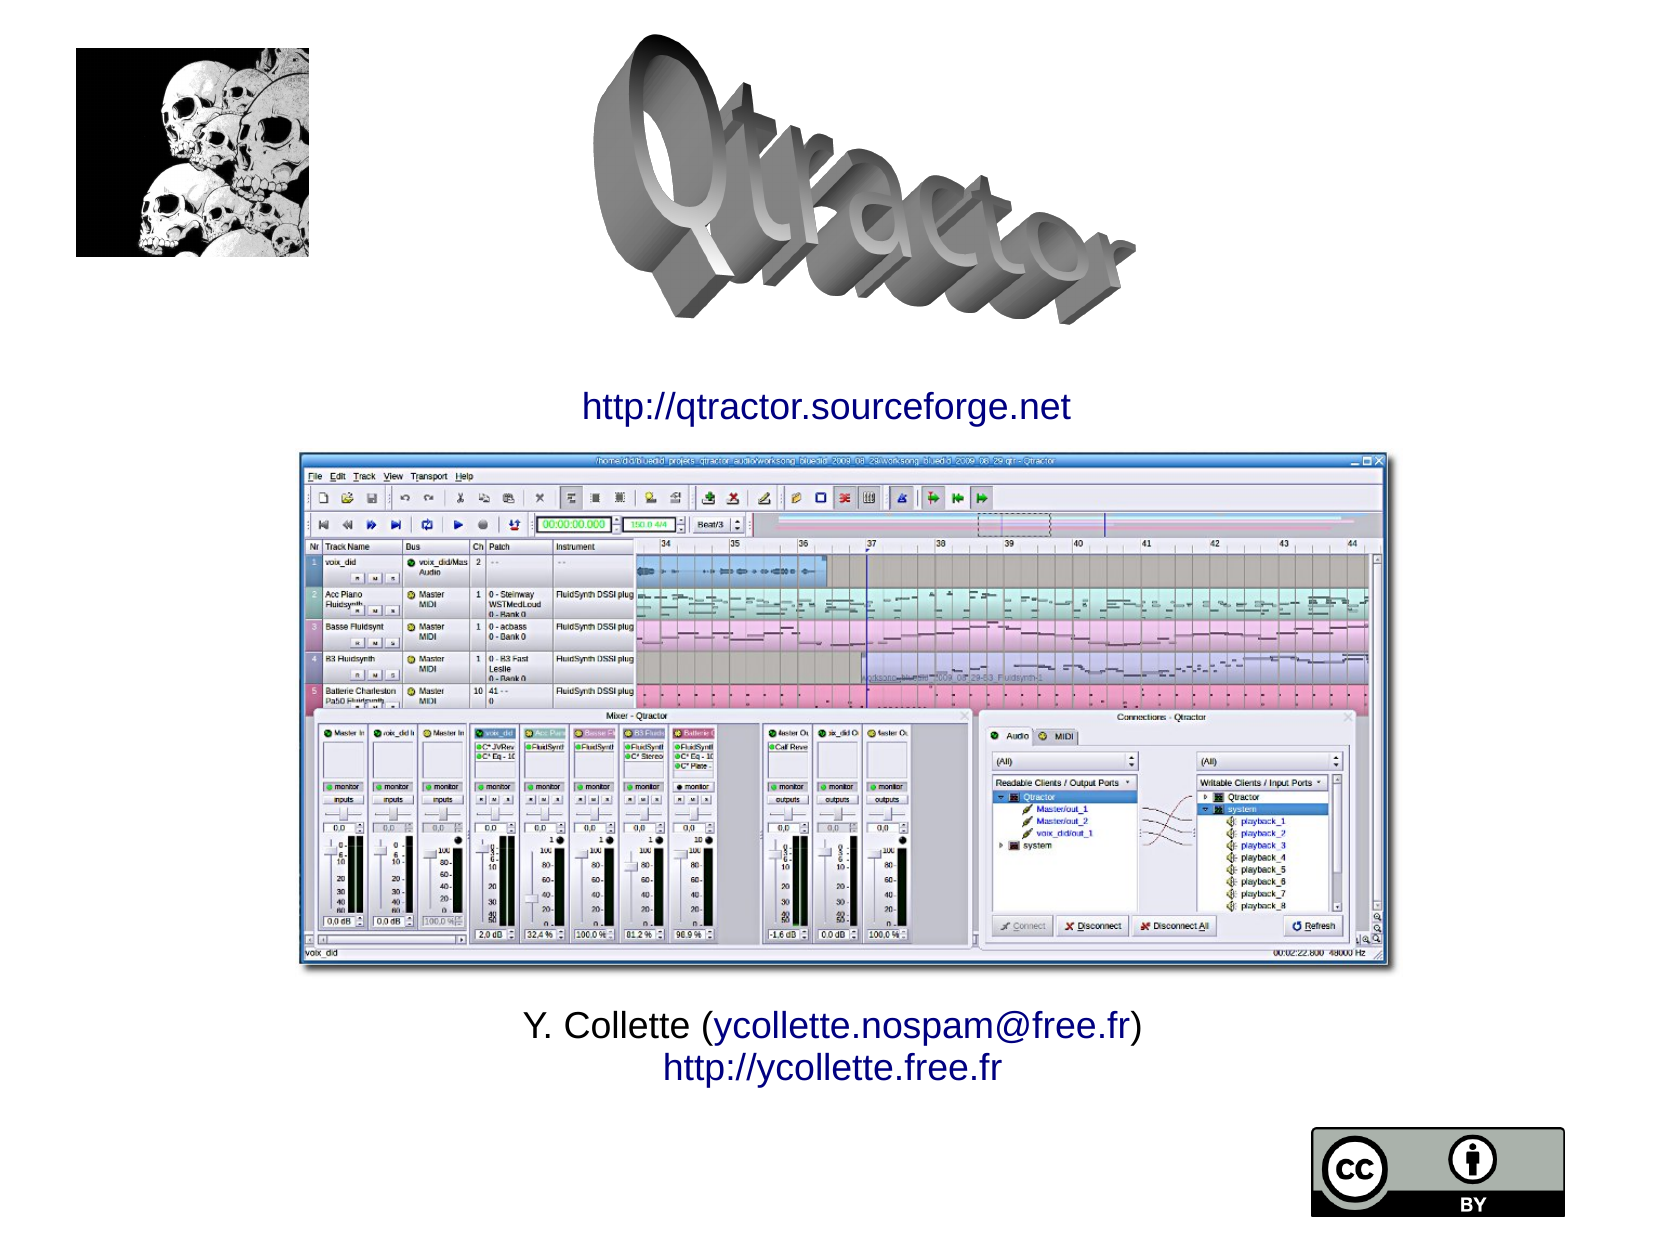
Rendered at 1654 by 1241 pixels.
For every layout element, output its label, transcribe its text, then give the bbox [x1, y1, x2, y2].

text_box Y. Collette (ycollette.nospam@free.fr) http://ycollette.free.fr [501, 997, 1164, 1097]
picture [295, 448, 1403, 980]
picture [76, 48, 309, 257]
text_box http://qtractor.sourceforge.net [556, 377, 1099, 449]
picture [1311, 1127, 1565, 1217]
